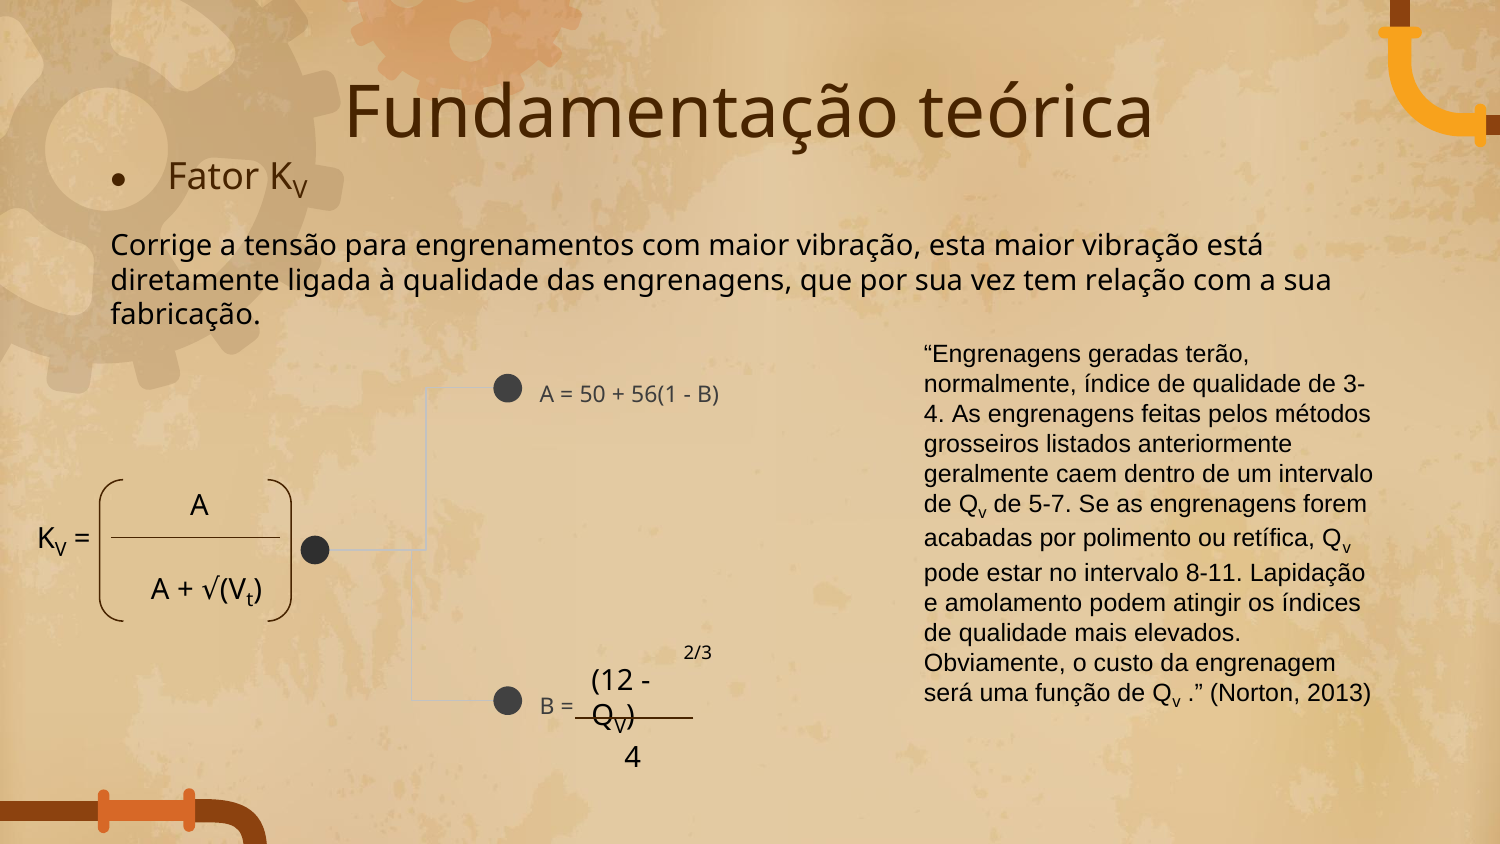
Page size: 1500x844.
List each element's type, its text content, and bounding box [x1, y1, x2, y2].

text_box [300, 535, 330, 565]
text_box B = [612, 713, 631, 717]
text_box A + √(Vt) [105, 555, 298, 622]
subtitle Fator KV [58, 101, 368, 254]
text_box KV = [21, 504, 106, 571]
text_box 2/3 [668, 625, 734, 679]
text_box B = [633, 679, 717, 727]
text_box “Engrenagens geradas terão, normalmente, índice de qualidade de 3-4. As engrenagens feitas pelos métodos grosseiros listados anteriormente geralmente caem dentro de um intervalo de Qv de 5-7. Se as engrenagens forem acabadas por polimento ou retífica, Qv pode estar no intervalo 8-11. Lapidação e amolamento podem atingir os índices de qualidade mais elevados. Obviamente, o custo da engrenagem será uma função de Qv .” (Norton, 2013) [908, 322, 1402, 752]
title Fundamentação teórica [116, 49, 1384, 127]
text_box (12 - QV) [576, 646, 708, 713]
text_box A = 50 + 56(1 - B) [522, 361, 751, 415]
text_box A [175, 471, 216, 537]
text_box Corrige a tensão para engrenamentos com maior vibração, esta maior vibração está diretamente ligada à qualidade das engrenagens, que por sua vez tem relação com a sua fabricação. [95, 210, 1454, 312]
text_box 4 [609, 723, 660, 790]
text_box [493, 373, 523, 403]
text_box B = [522, 674, 604, 727]
text_box B = [607, 719, 615, 727]
text_box [493, 686, 523, 715]
